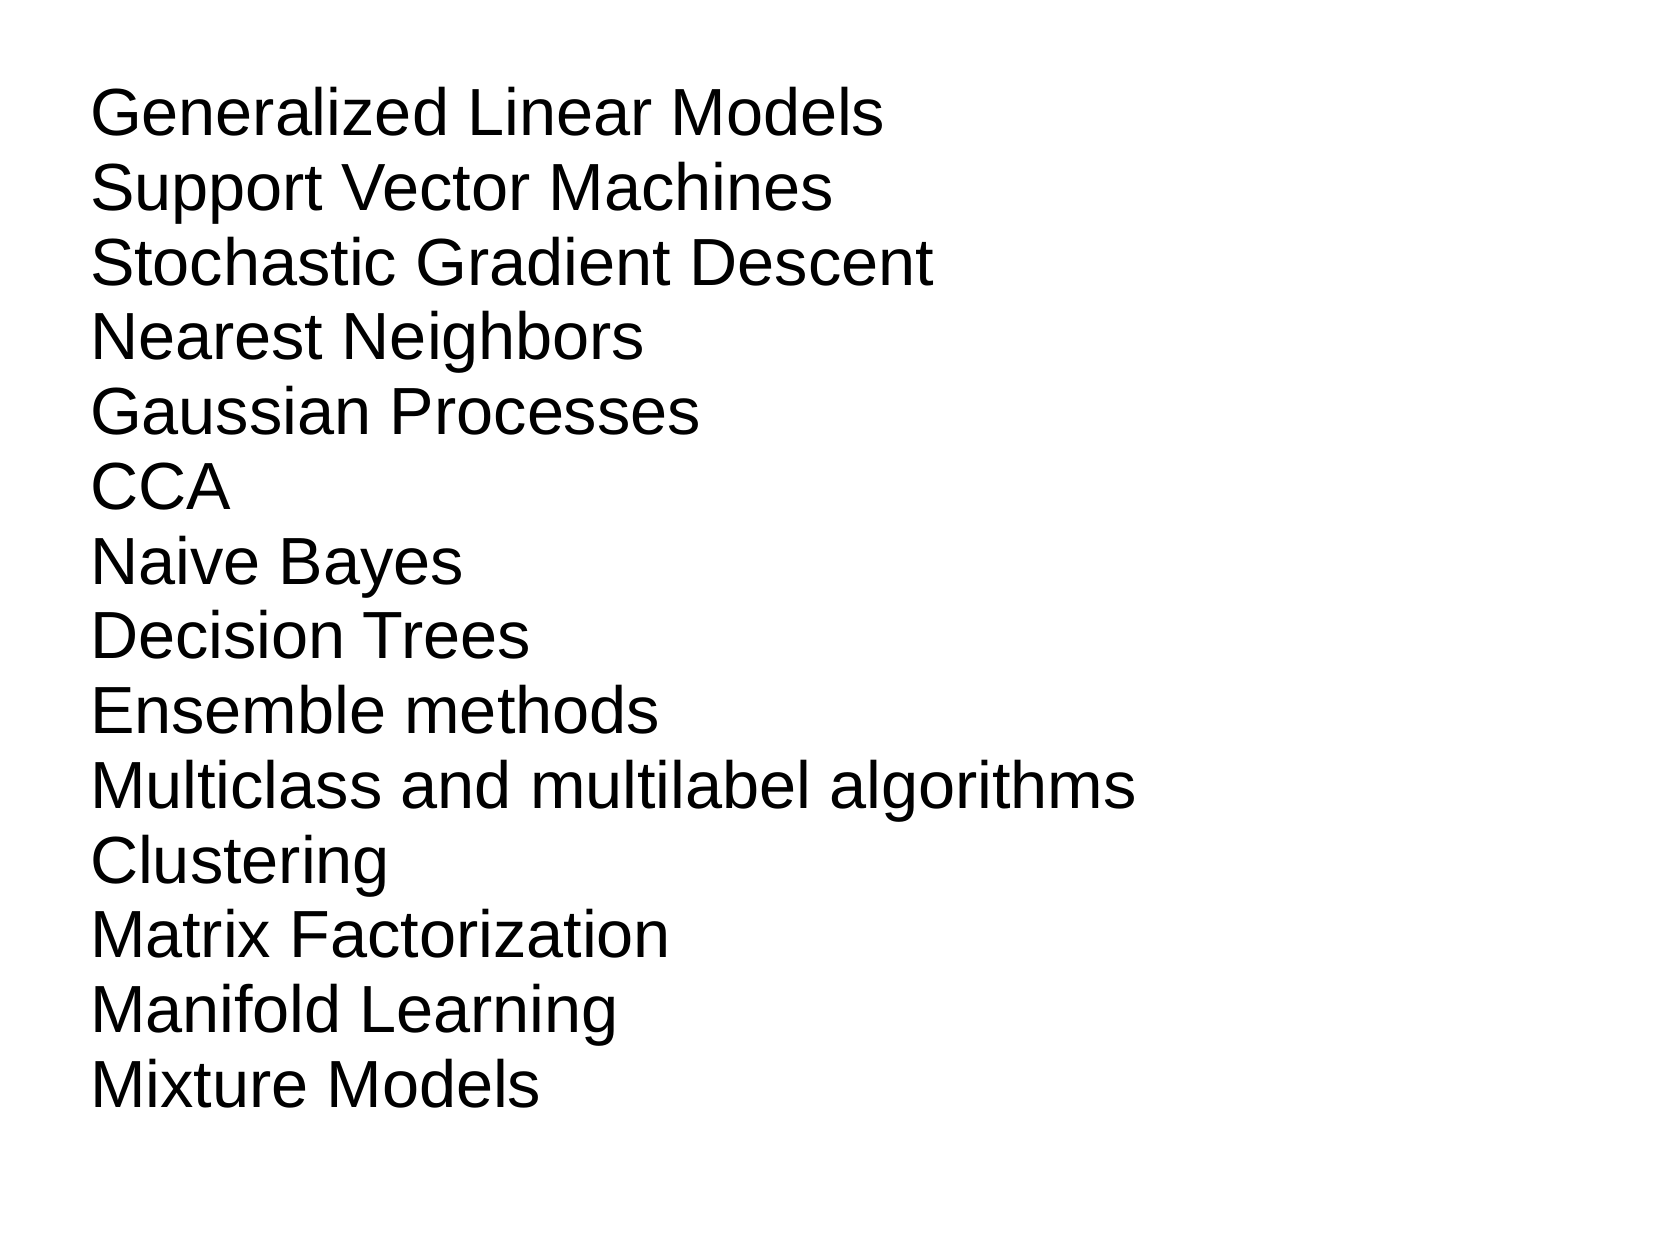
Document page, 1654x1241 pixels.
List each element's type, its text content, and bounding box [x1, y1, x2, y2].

subtitle Generalized Linear Models Support Vector Machines Stochastic Gradient Descent Nearest Neighbors Gaussian Processes CCA Naive Bayes Decision Trees Ensemble methods Multiclass and multilabel algorithms Clustering Matrix Factorization Manifold Learning Mixture Models [90, 75, 1578, 1122]
